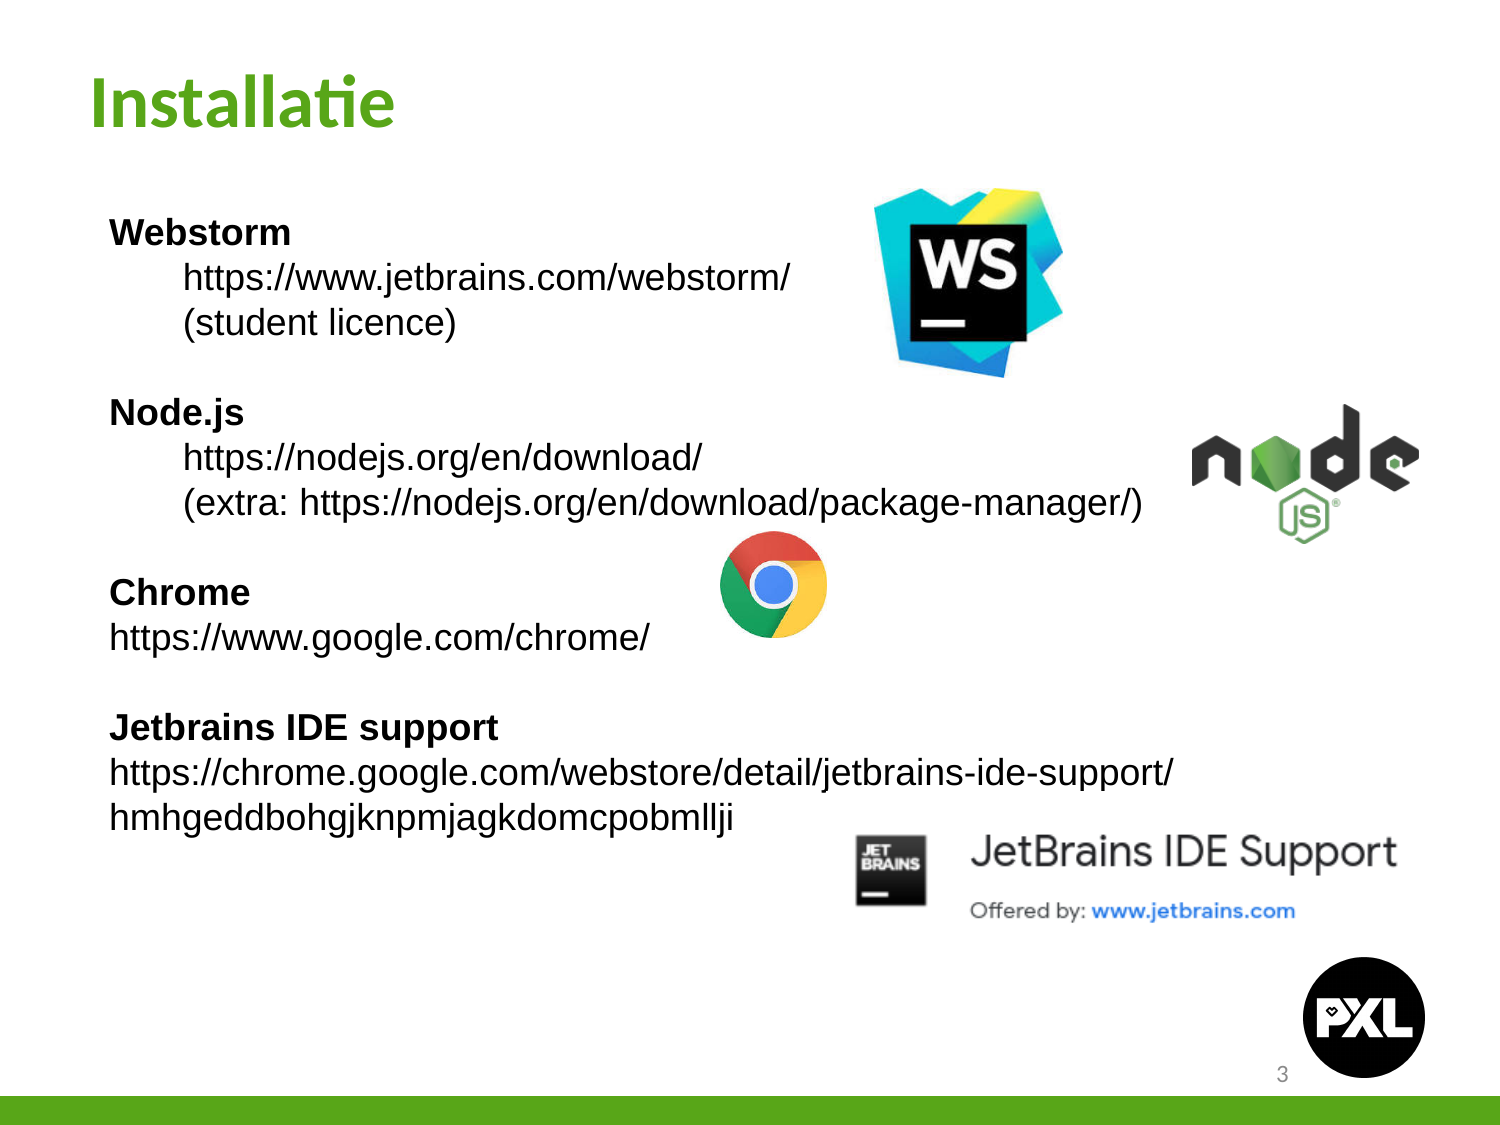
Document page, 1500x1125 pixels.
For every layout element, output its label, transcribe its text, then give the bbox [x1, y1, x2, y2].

picture [826, 791, 1462, 934]
text_box <number> [1074, 1042, 1304, 1103]
picture [1192, 404, 1419, 544]
picture [1303, 957, 1425, 1078]
text_box Installatie [75, 45, 1425, 233]
picture [874, 188, 1063, 378]
text_box Webstorm https://www.jetbrains.com/webstorm/ (student licence) Node.js https://nodejs.org/en/download/ (extra: https://nodejs.org/en/download/package-manager/) Chrome https://www.google.com/chrome/ Jetbrains IDE support https://chrome.google.com/webstore/detail/jetbrains-ide-support/hmhgeddbohgjknpmjagkdomcpobmllji [94, 200, 1276, 846]
picture [720, 531, 827, 638]
